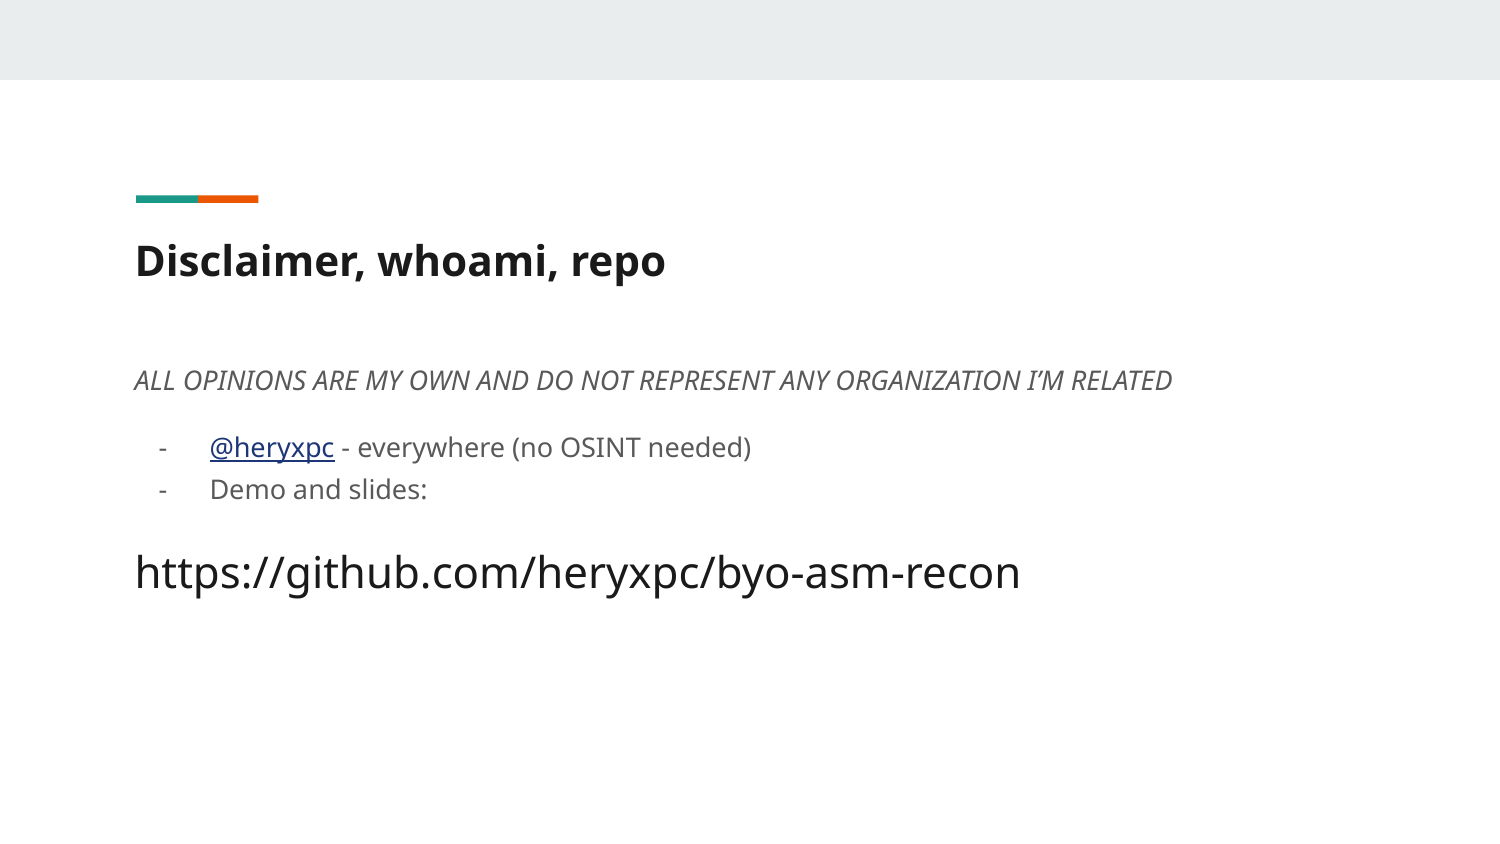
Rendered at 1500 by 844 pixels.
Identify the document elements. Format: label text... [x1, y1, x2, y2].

list ALL OPINIONS ARE MY OWN AND DO NOT REPRESENT ANY ORGANIZATION I’M RELATED @heryxpc - everywhere (no OSINT needed) Demo and slides: https://github.com/heryxpc/byo-asm-recon [119, 341, 1381, 712]
title Disclaimer, whoami, repo [119, 216, 1381, 305]
